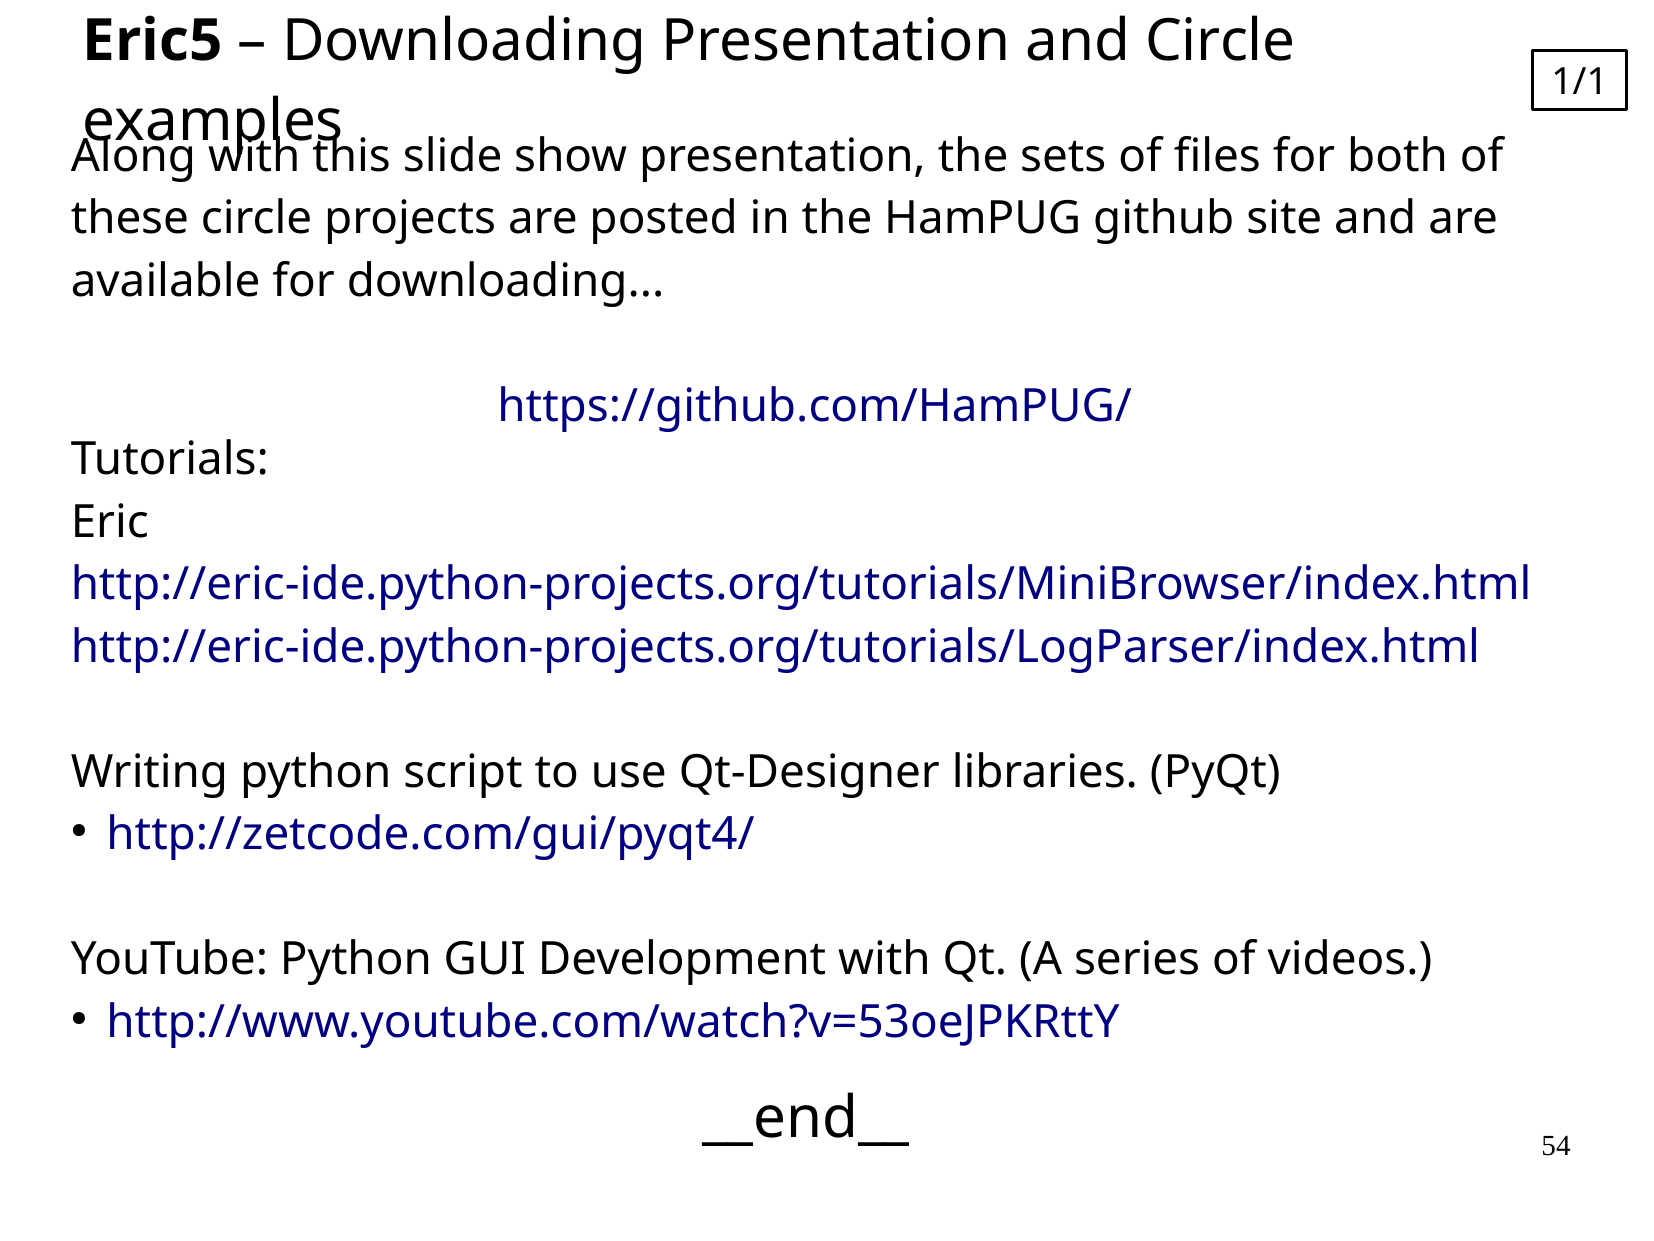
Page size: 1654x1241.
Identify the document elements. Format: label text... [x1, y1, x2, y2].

text_box 1/1 [1532, 50, 1627, 110]
title __end__ [84, 1076, 1573, 1153]
text_box Along with this slide show presentation, the sets of files for both of these circle projects are posted in the HamPUG github site and are available for downloading... https://github.com/HamPUG/ [70, 129, 1559, 428]
title Eric5 – Downloading Presentation and Circle examples [82, 39, 1571, 116]
text_box Tutorials: Eric http://eric-ide.python-projects.org/tutorials/MiniBrowser/index.html http://eric-ide.python-projects.org/tutorials/LogParser/index.html Writing python script to use Qt-Designer libraries. (PyQt) http://zetcode.com/gui/pyqt4/ YouTube: Python GUI Development with Qt. (A series of videos.) http://www.youtube.com/watch?v=53oeJPKRttY [70, 440, 1560, 1036]
